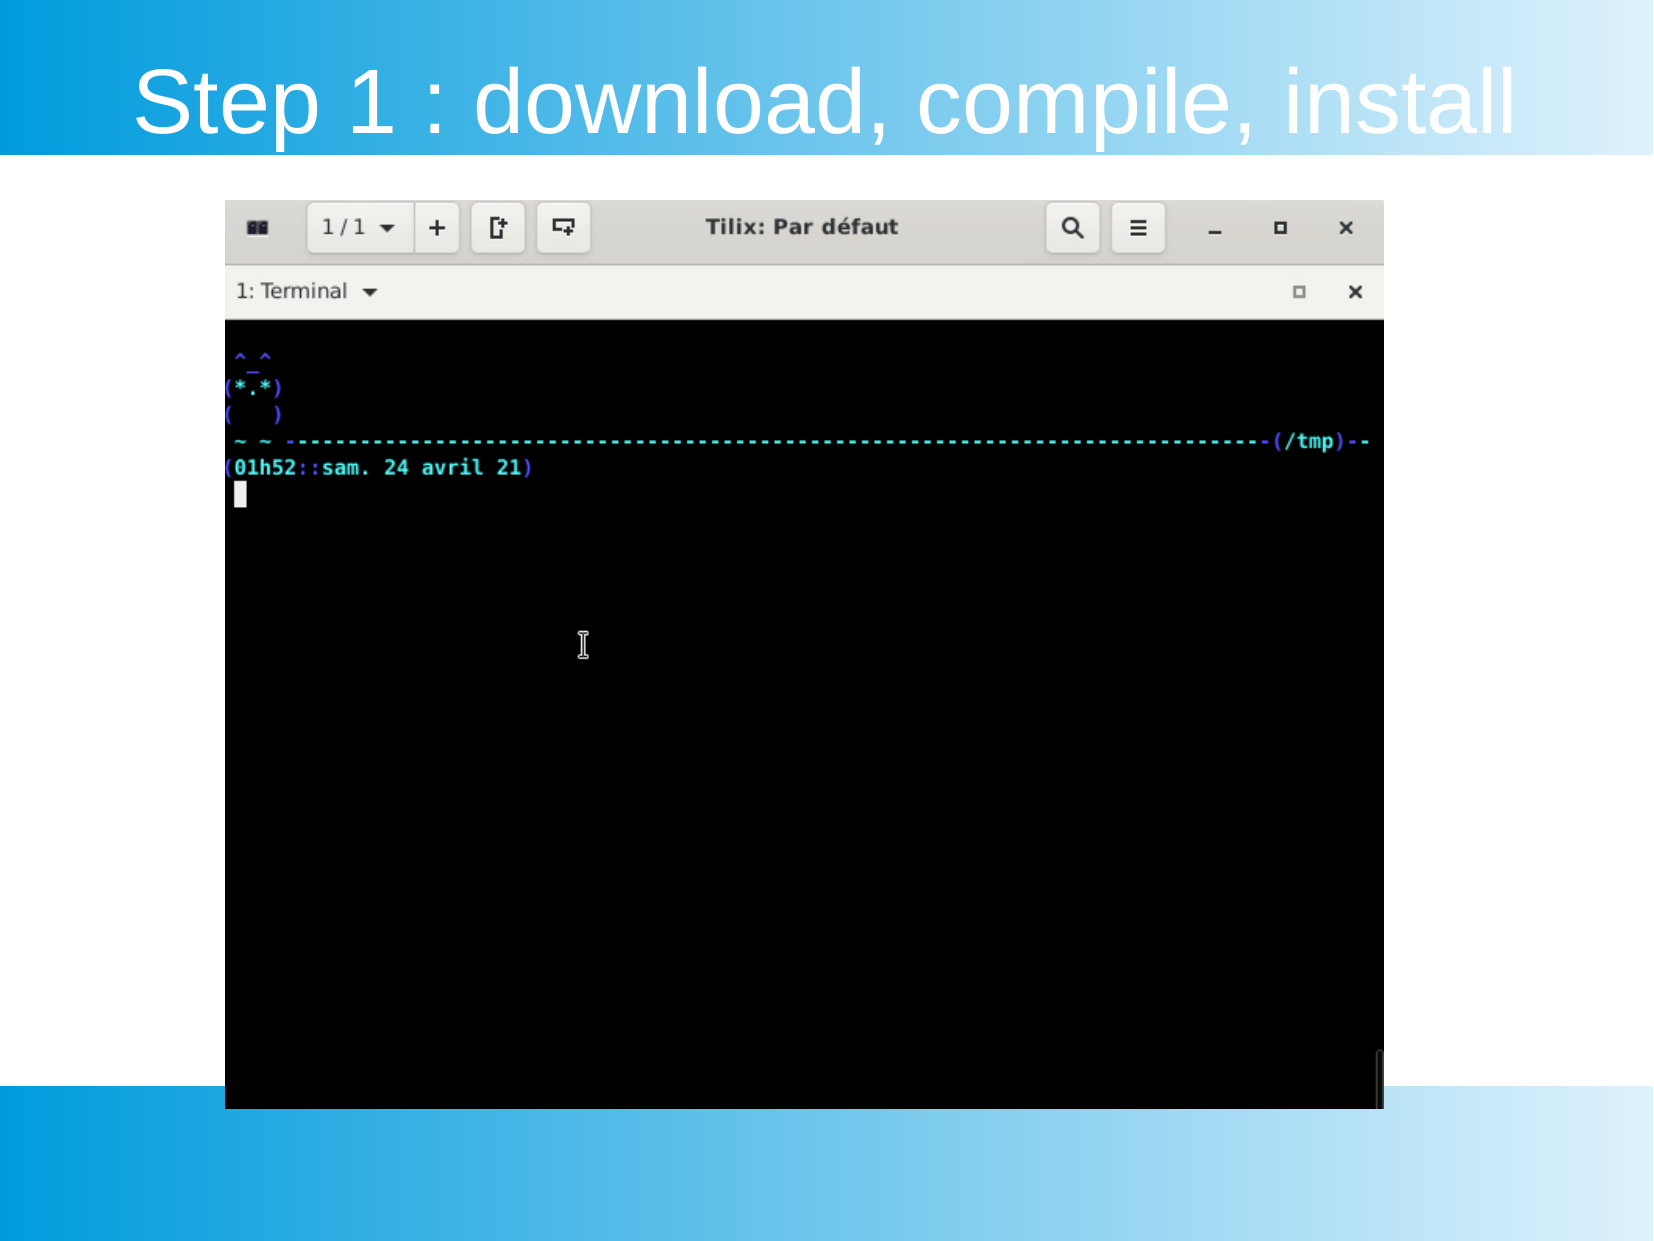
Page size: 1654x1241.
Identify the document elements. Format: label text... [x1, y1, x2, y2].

title Step 1 : download, compile, install [82, 49, 1571, 155]
text_box [225, 199, 1385, 1109]
